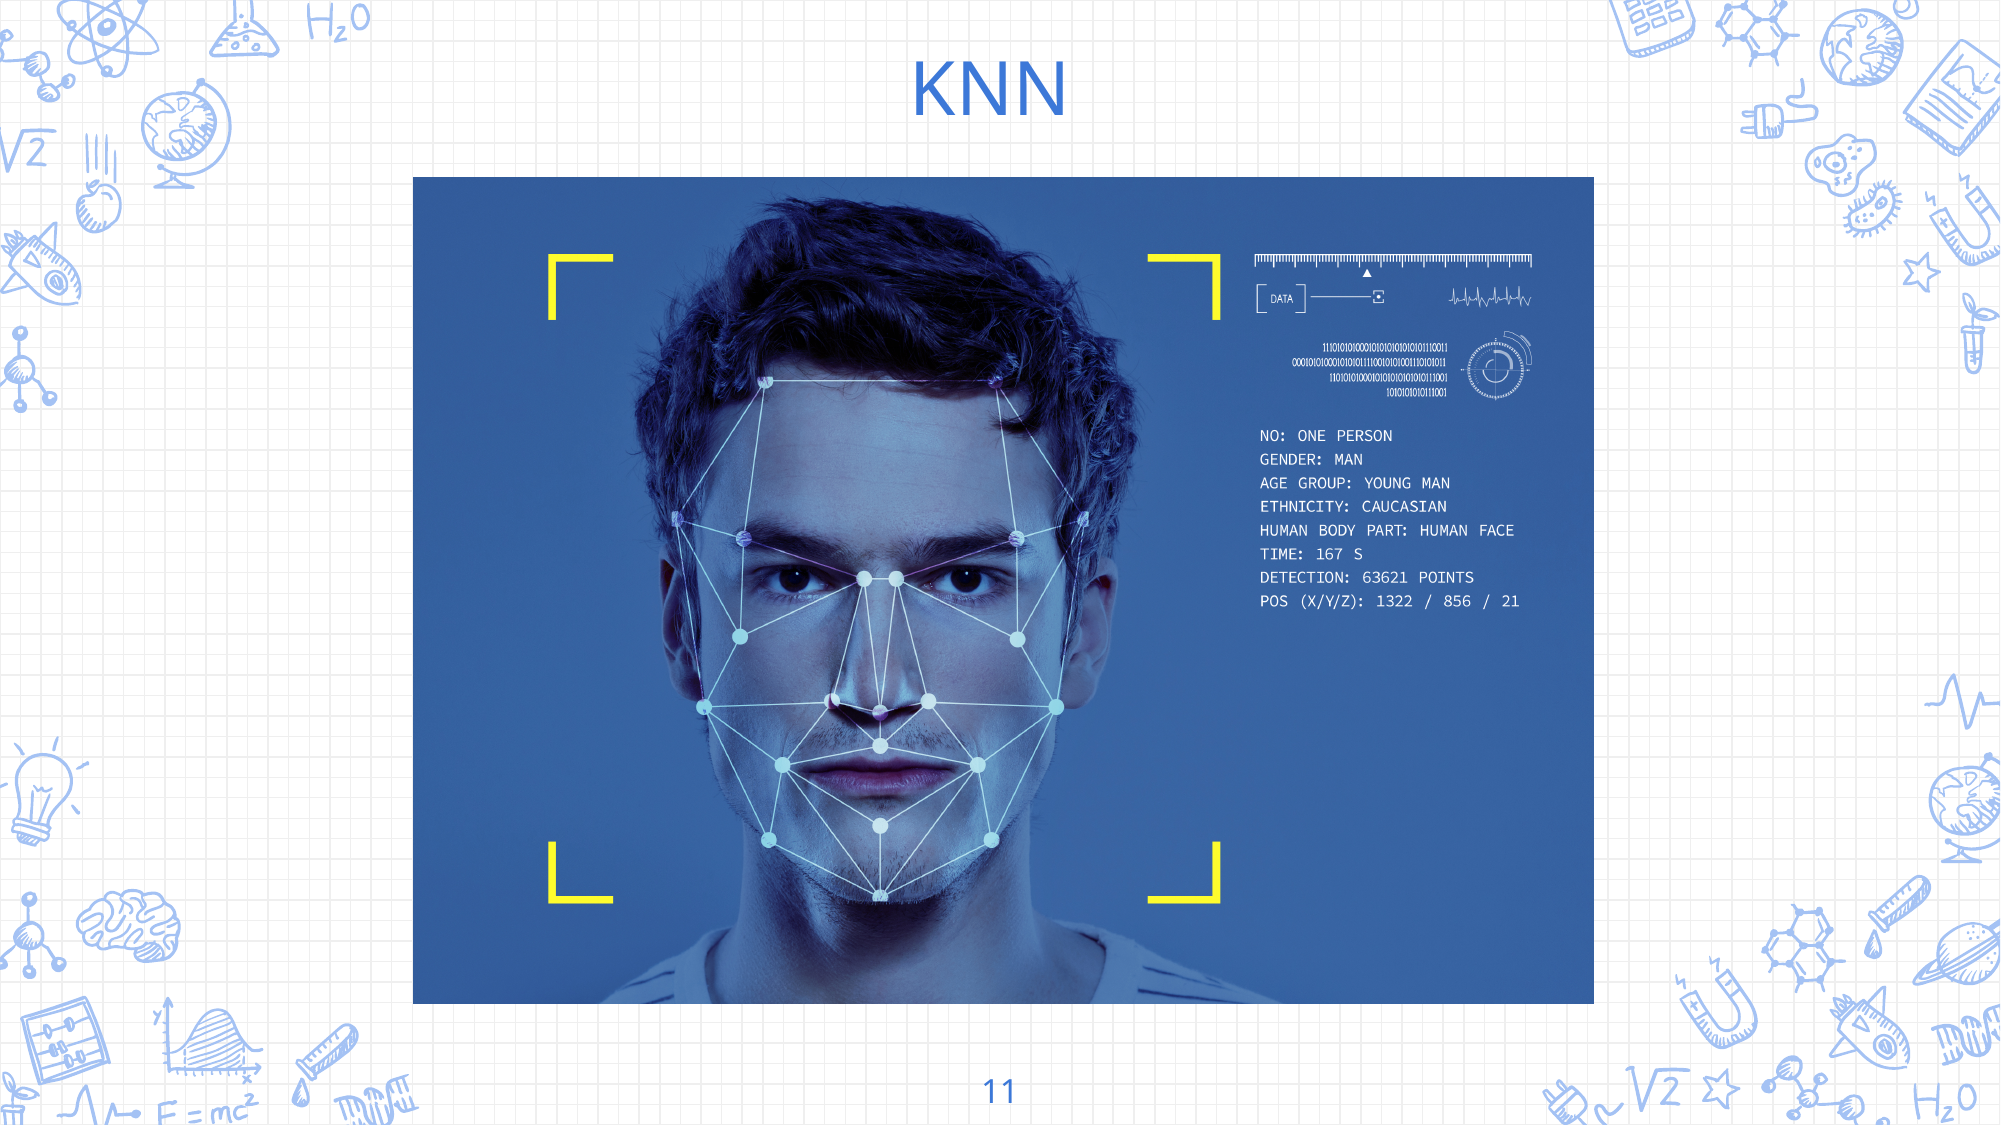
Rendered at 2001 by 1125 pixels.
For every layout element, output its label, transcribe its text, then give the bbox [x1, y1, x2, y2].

text_box <número> [939, 1061, 1060, 1125]
picture [413, 177, 1594, 1004]
text_box KNN [895, 27, 1300, 130]
